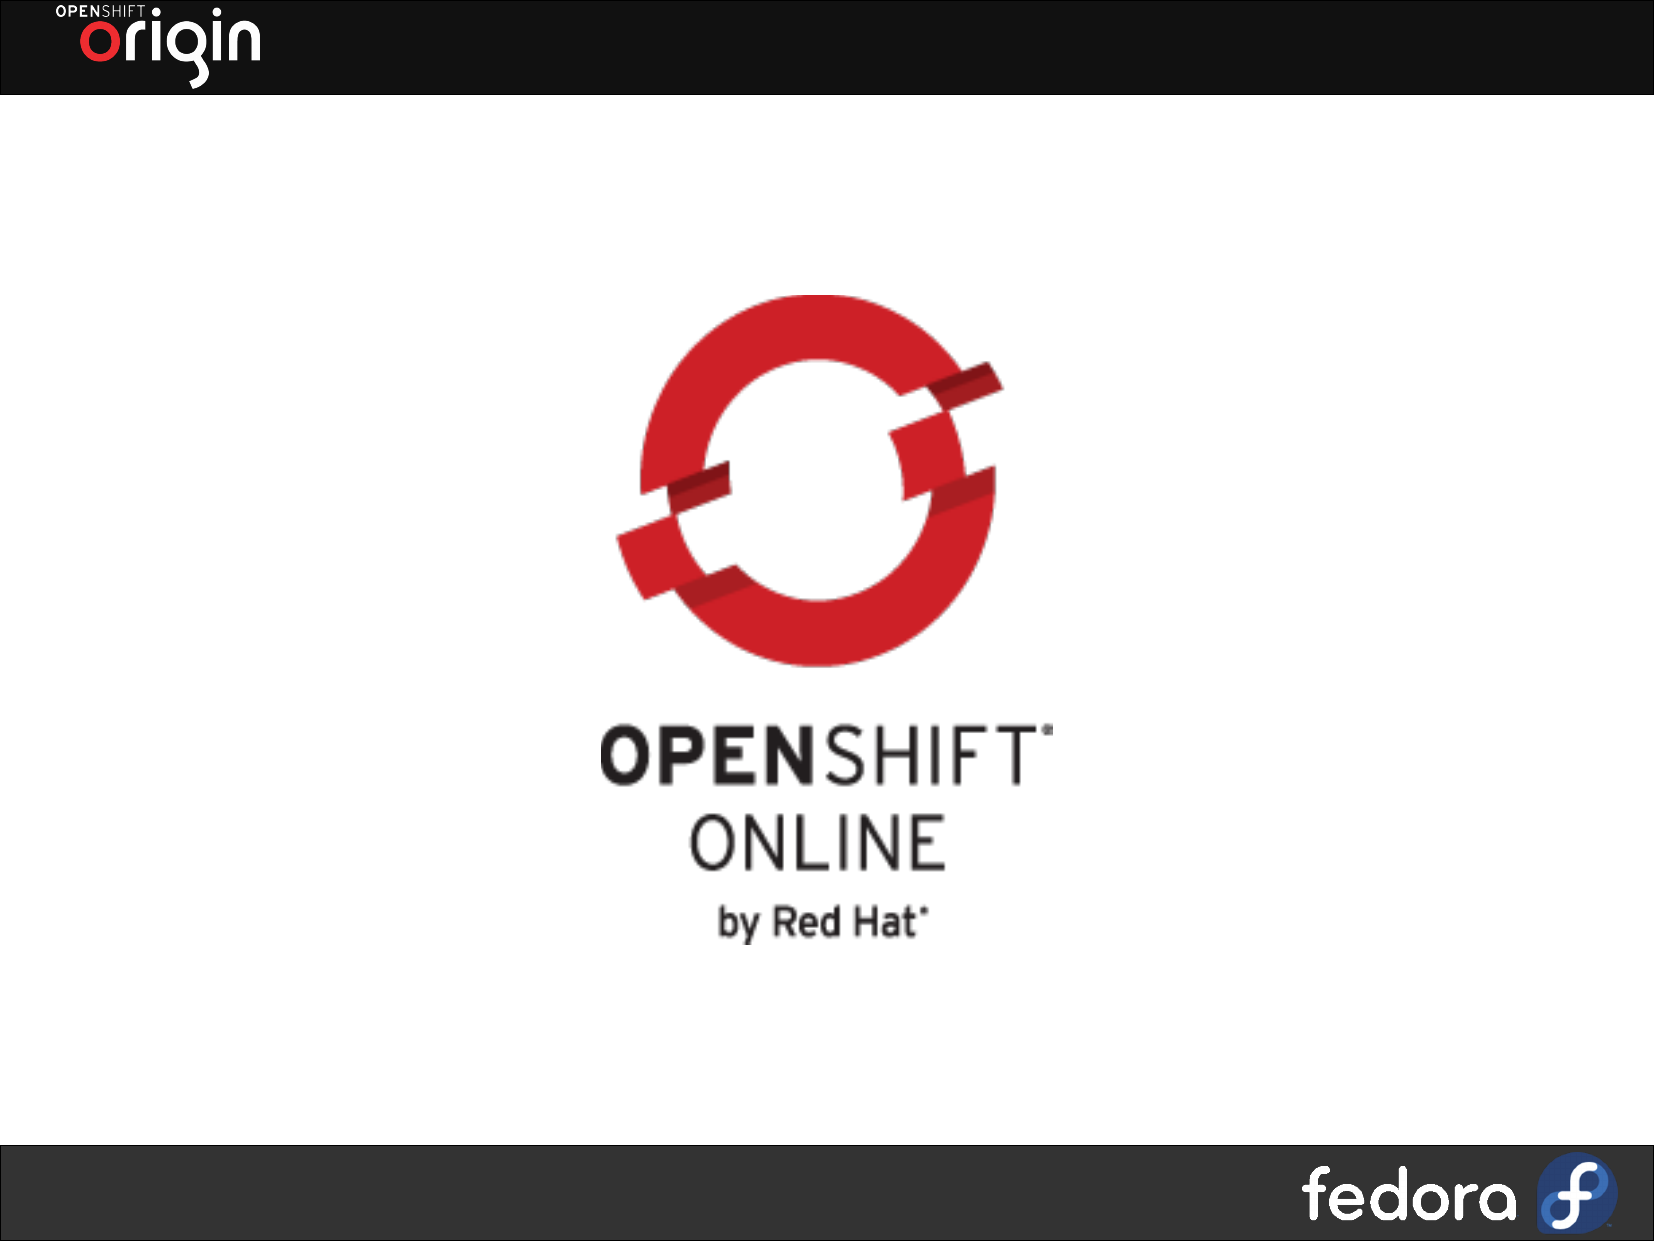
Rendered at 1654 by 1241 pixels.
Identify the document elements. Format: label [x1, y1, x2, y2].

picture [601, 295, 1053, 945]
picture [1299, 1151, 1619, 1235]
picture [56, 5, 260, 89]
